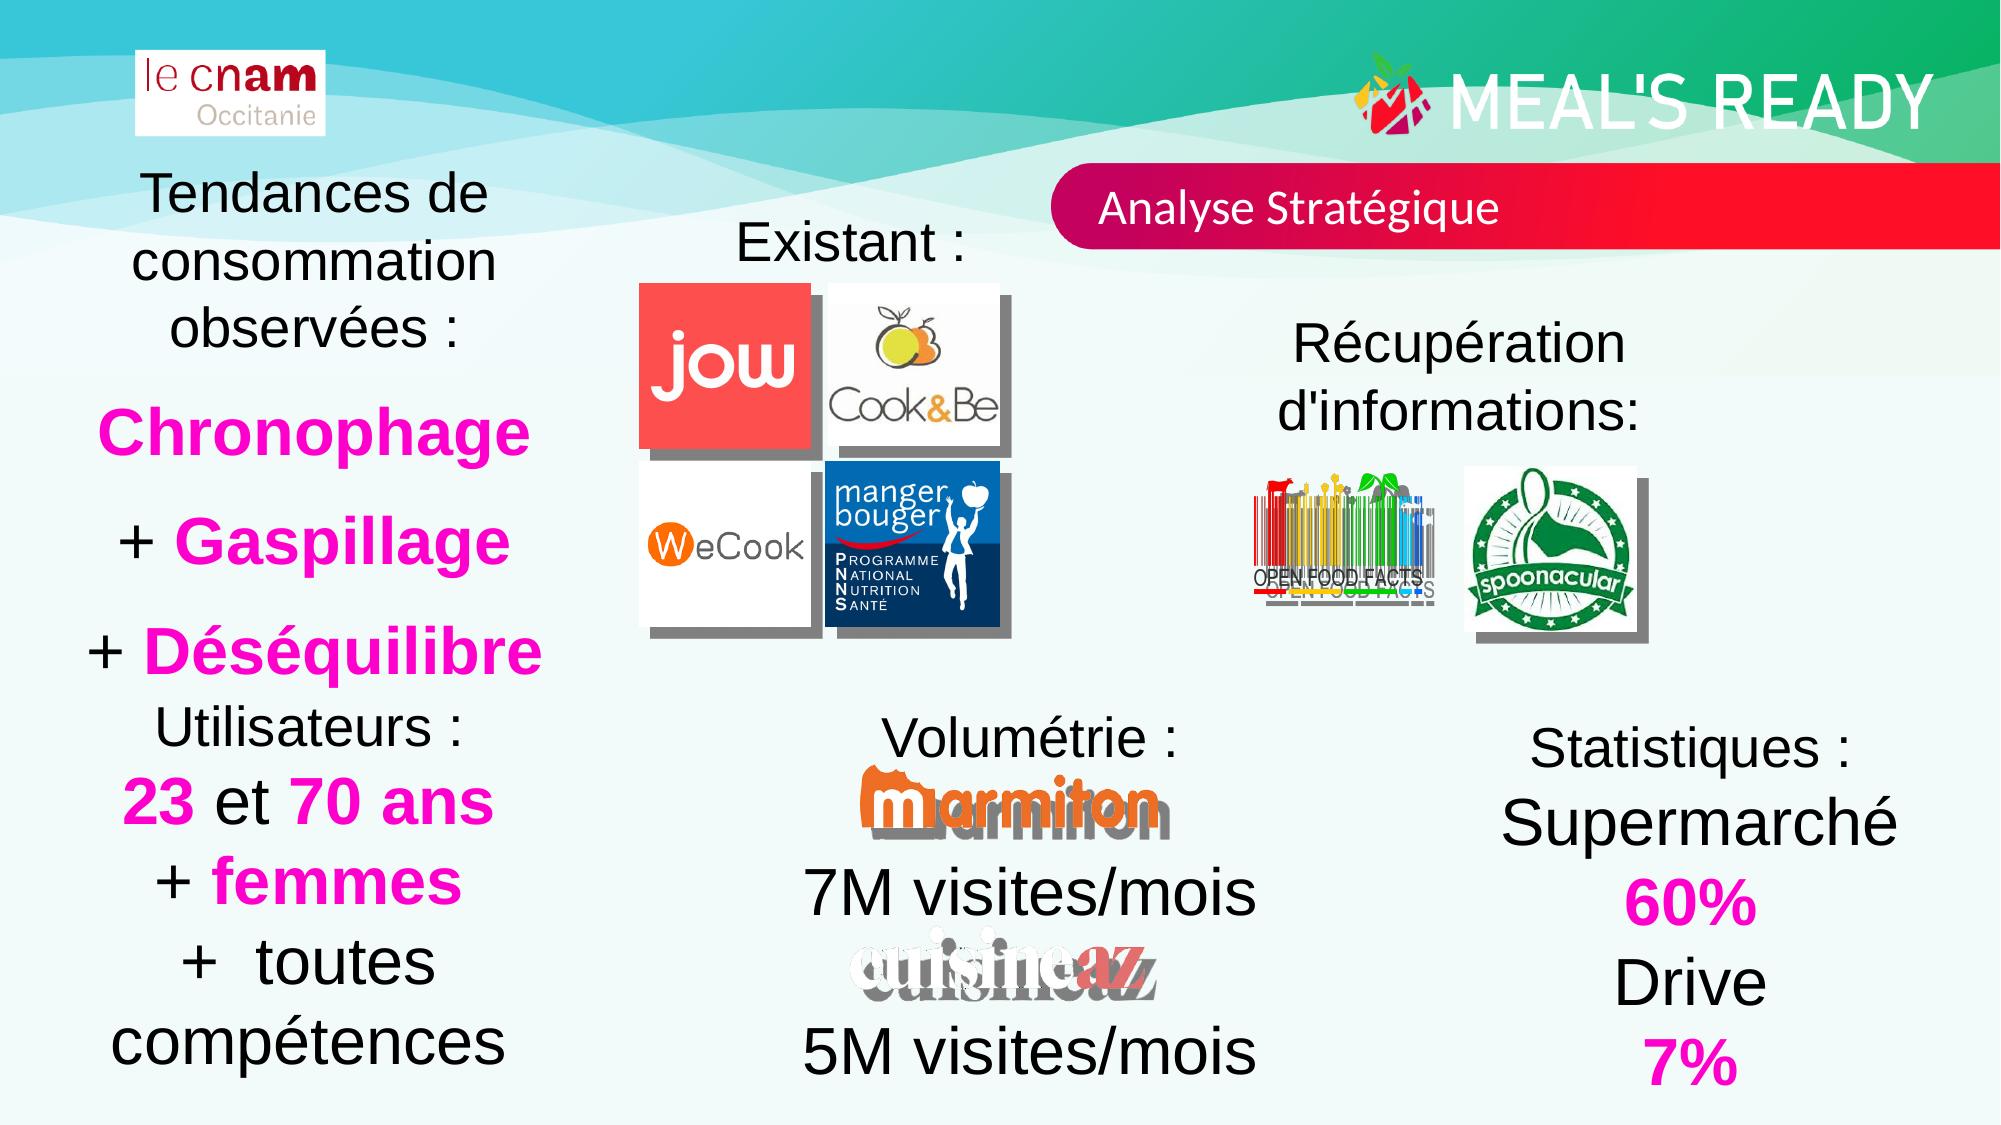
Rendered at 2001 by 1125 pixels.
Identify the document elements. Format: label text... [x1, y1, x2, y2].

text_box Existant : [603, 189, 1100, 609]
picture [639, 284, 811, 449]
picture [828, 284, 1000, 446]
picture [860, 764, 1158, 828]
picture [1464, 466, 1637, 632]
text_box Analyse Stratégique [1083, 173, 2000, 244]
picture [0, 0, 2000, 1125]
text_box Utilisateurs : 23 et 70 ans + femmes + toutes compétences [61, 674, 558, 1094]
picture [1252, 470, 1424, 597]
text_box Statistiques : Supermarché 60% Drive 7% [1442, 695, 1939, 1115]
text_box Récupération d'informations: [1211, 321, 1708, 747]
text_box Volumétrie : 7M visites/mois 5M visites/mois [782, 716, 1279, 1125]
text_box Tendances de consommation observées : Chronophage + Gaspillage + Déséquilibre [66, 212, 563, 632]
picture [849, 925, 1145, 990]
